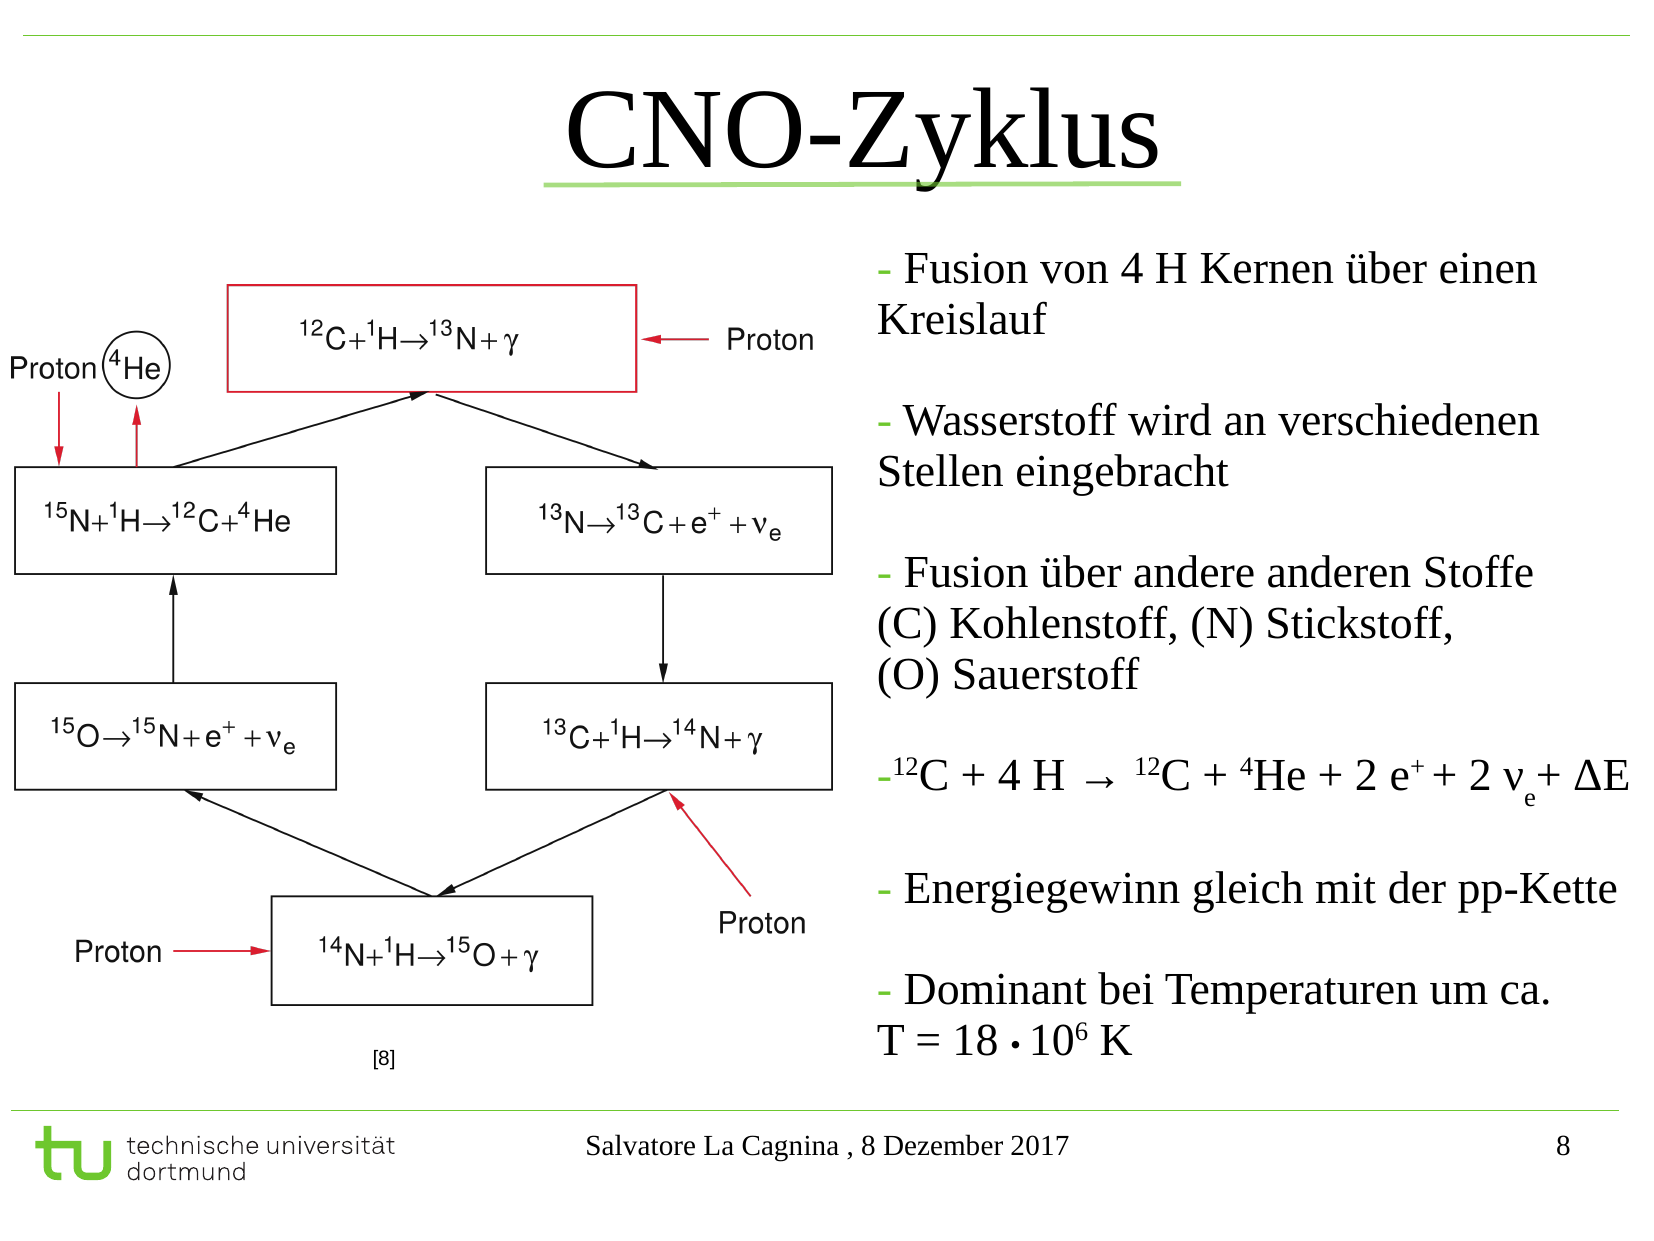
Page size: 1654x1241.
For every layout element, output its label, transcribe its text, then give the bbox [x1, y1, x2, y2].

title CNO-Zyklus [82, 25, 1571, 233]
text_box [8] [242, 1039, 526, 1205]
text_box - Fusion von 4 H Kernen über einen Kreislauf - Wasserstoff wird an verschiedenen Stellen eingebracht - Fusion über andere anderen Stoffe (C) Kohlenstoff, (N) Stickstoff, (O) Sauerstoff -12C + 4 H → 12C + 4He + 2 e+ + 2 νe+ ΔE - Energiegewinn gleich mit der pp-Kette - Dominant bei Temperaturen um ca. T = 18 • 106 K [862, 235, 1654, 1124]
chart [35, 1125, 461, 1241]
picture [11, 284, 833, 1006]
